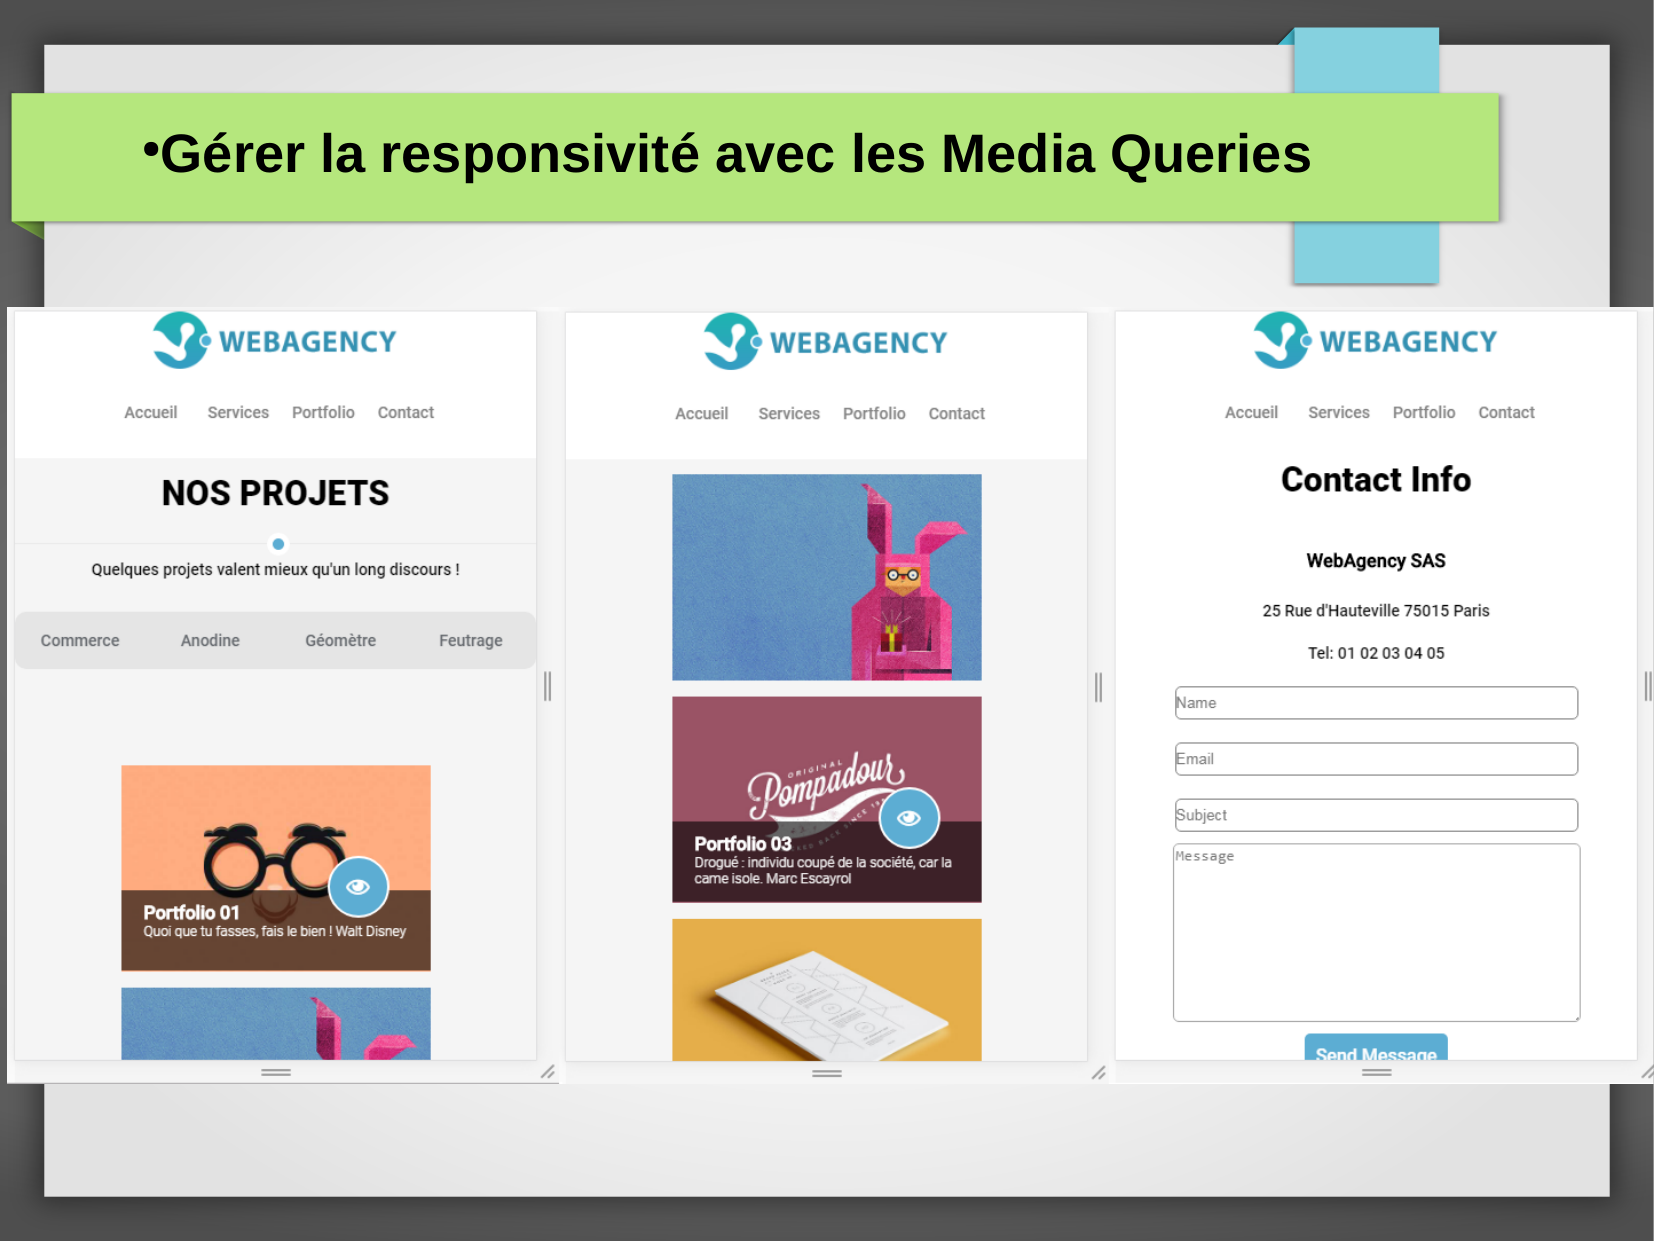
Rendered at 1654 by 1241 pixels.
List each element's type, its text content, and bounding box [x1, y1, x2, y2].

picture [7, 307, 1654, 1084]
text_box Gérer la responsivité avec les Media Queries [141, 118, 1411, 194]
